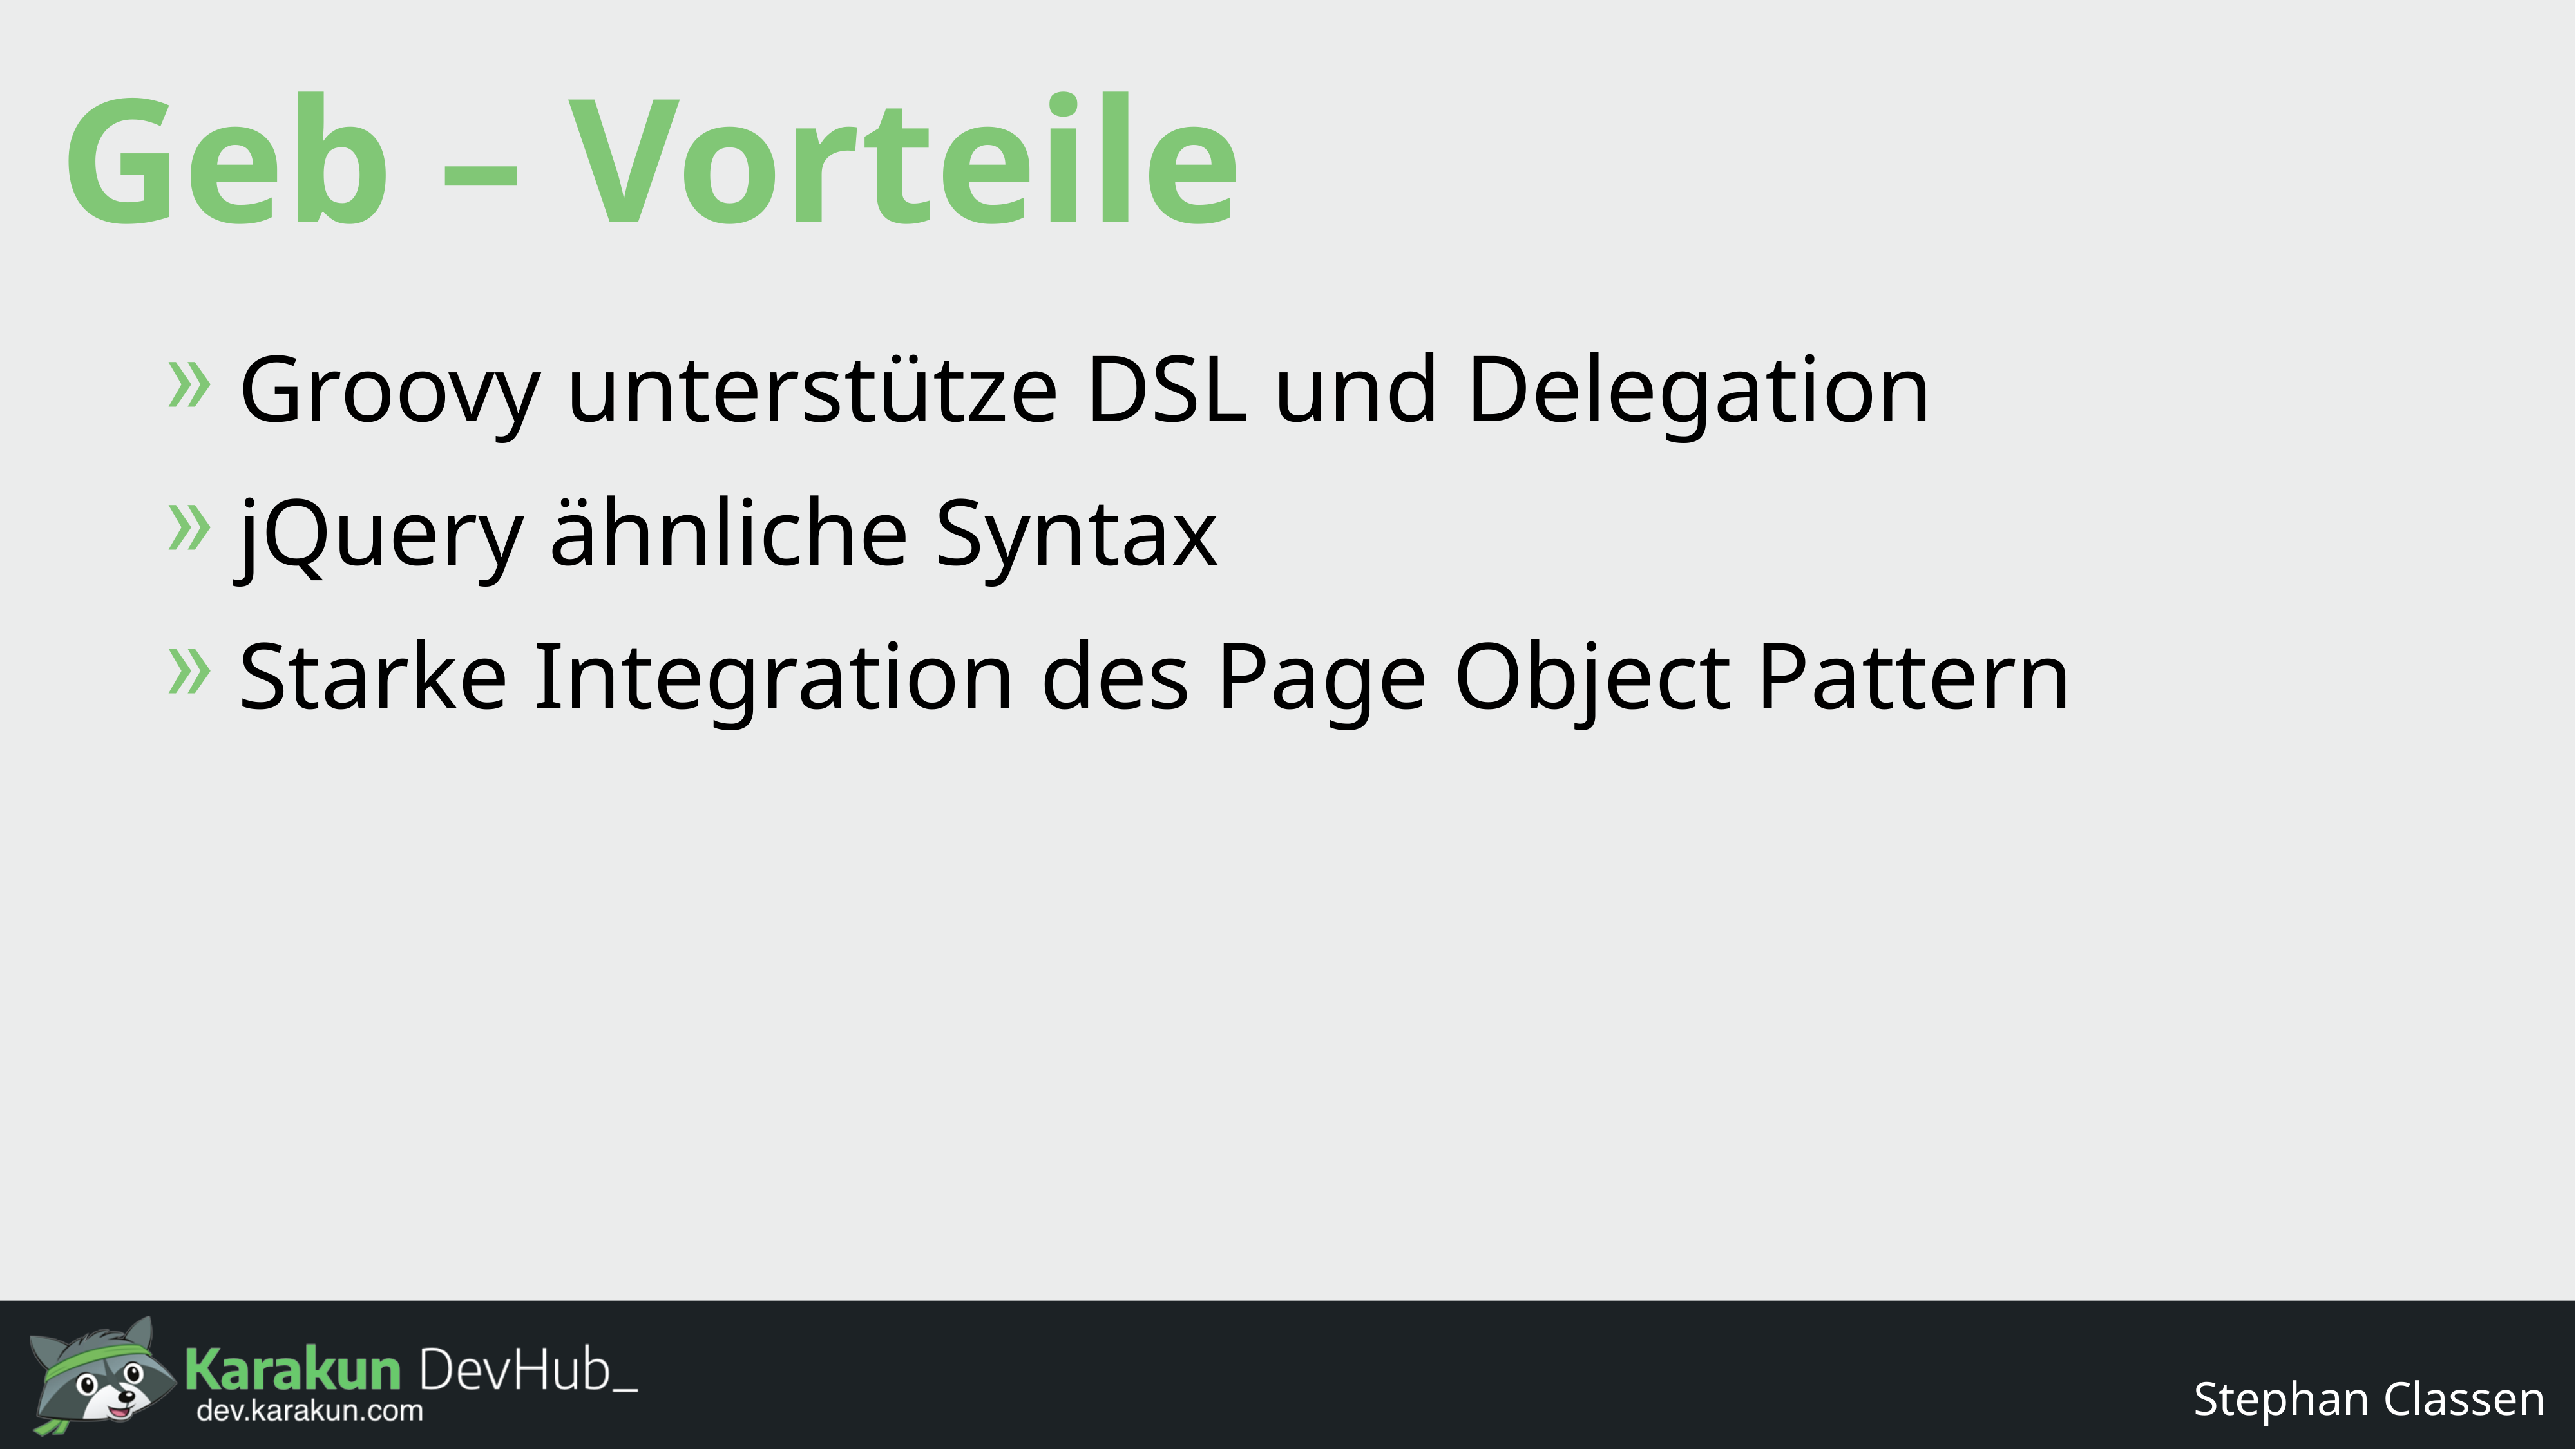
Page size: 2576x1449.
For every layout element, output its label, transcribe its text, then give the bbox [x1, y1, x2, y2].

text_box Geb – Vorteile [49, 34, 2523, 259]
picture [30, 1316, 647, 1437]
text_box Stephan Classen [1795, 1361, 2557, 1434]
text_box [0, 1300, 2575, 1449]
text_box Groovy unterstütze DSL und Delegation jQuery ähnliche Syntax Starke Integration des Page Object Pattern [152, 319, 2496, 1233]
